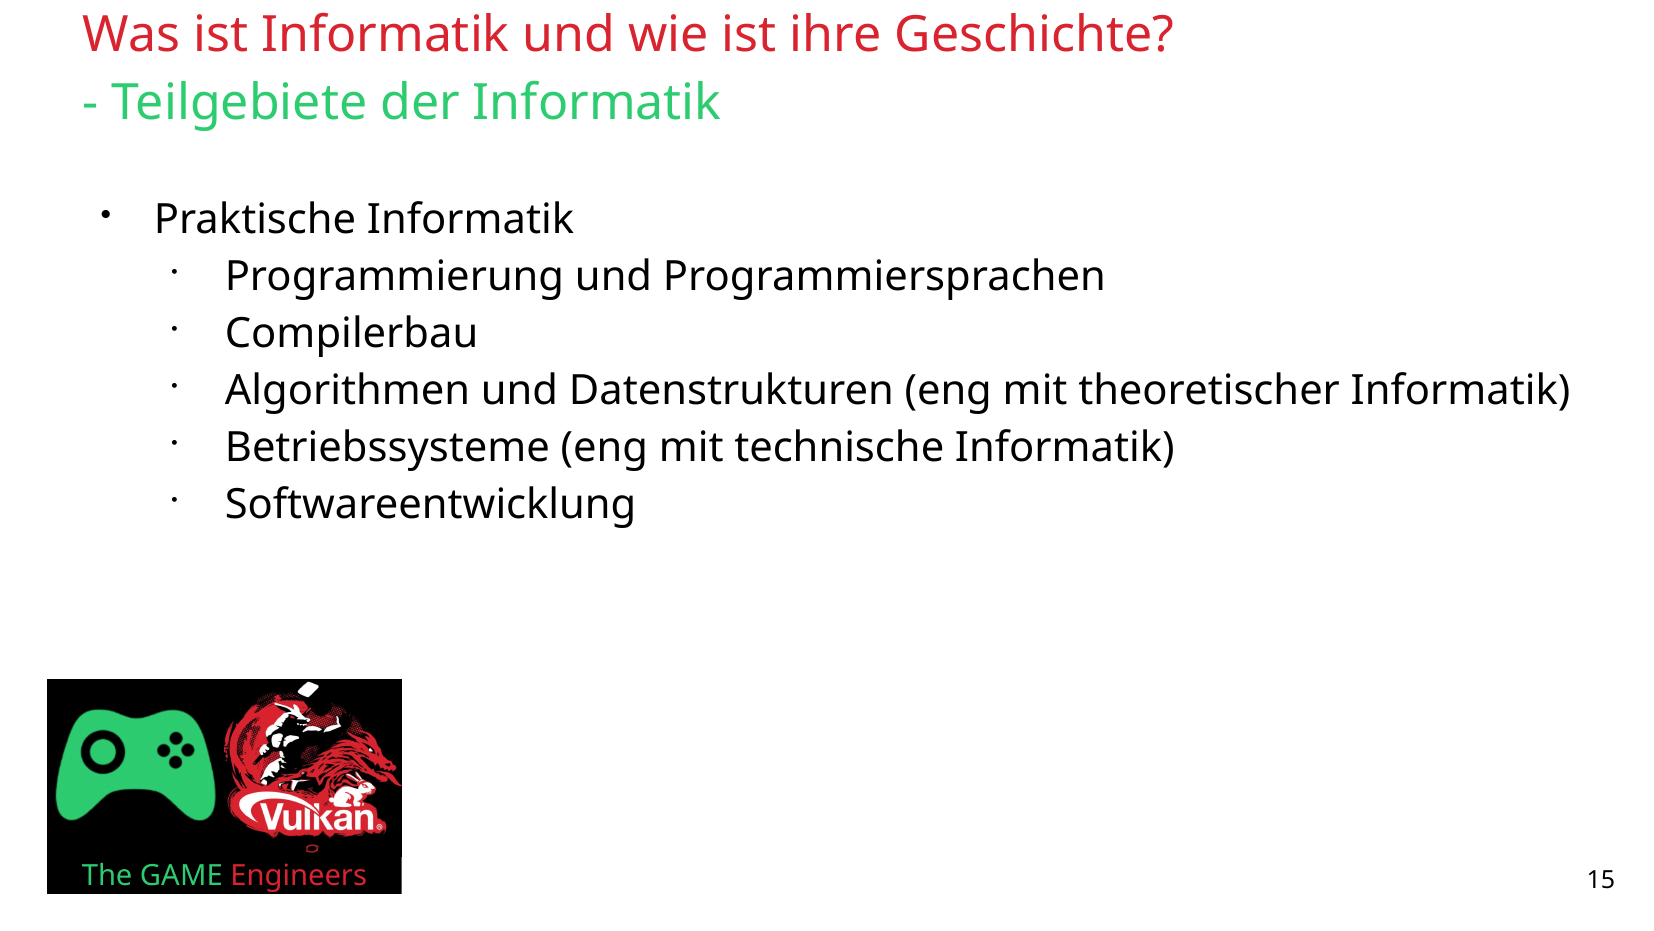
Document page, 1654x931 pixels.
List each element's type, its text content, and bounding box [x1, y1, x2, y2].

picture [47, 679, 402, 857]
title Was ist Informatik und wie ist ihre Geschichte? - Teilgebiete der Informatik [82, 7, 1571, 125]
list Praktische Informatik Programmierung und Programmiersprachen Compilerbau Algorithmen und Datenstrukturen (eng mit theoretischer Informatik) Betriebssysteme (eng mit technische Informatik) Softwareentwicklung [82, 188, 1572, 626]
